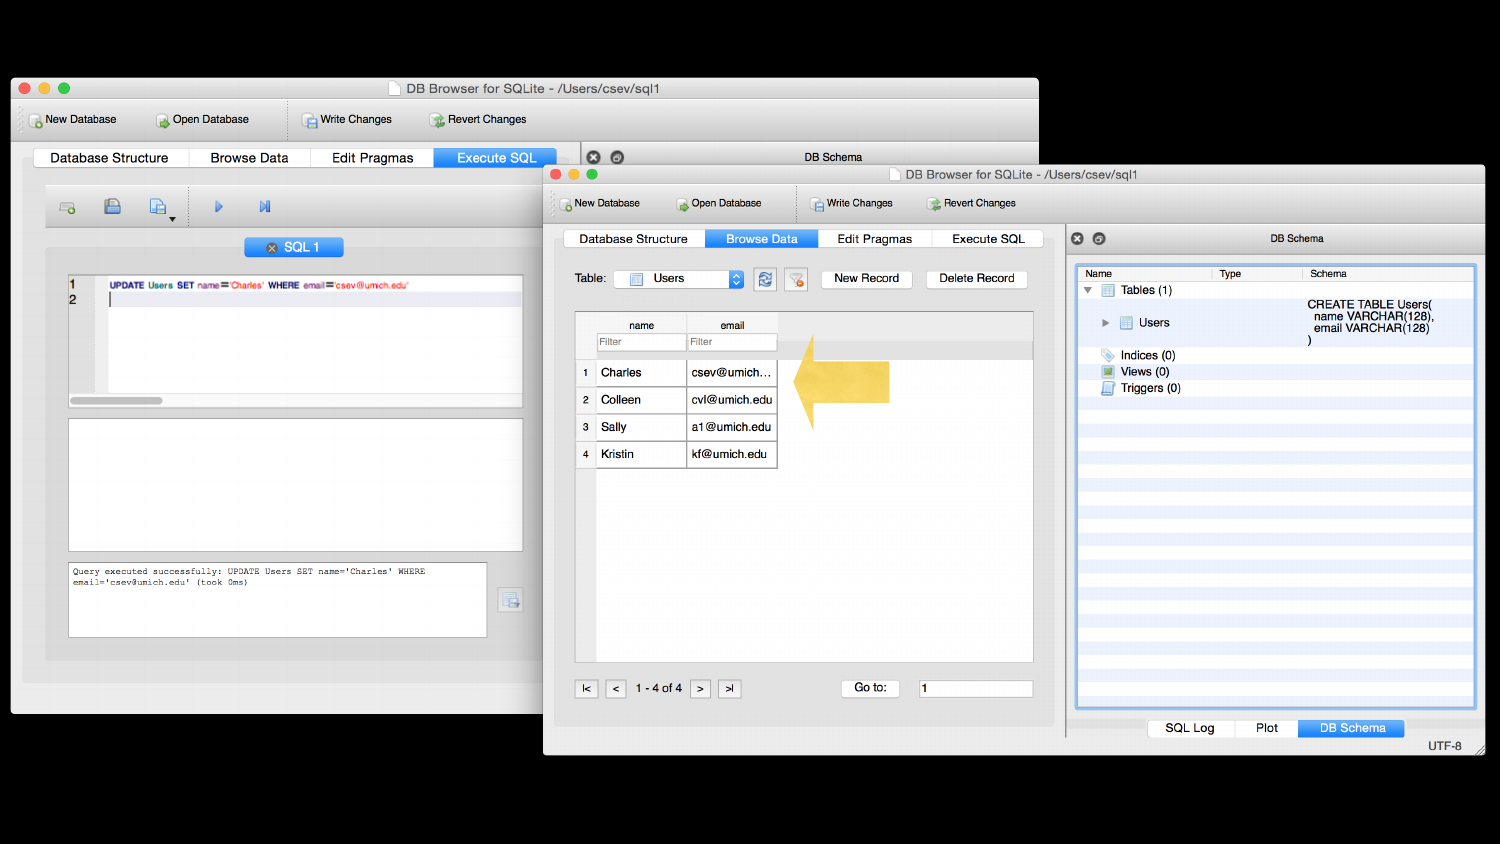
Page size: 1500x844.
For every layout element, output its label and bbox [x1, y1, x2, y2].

picture [0, 46, 1500, 829]
text_box [793, 334, 890, 431]
